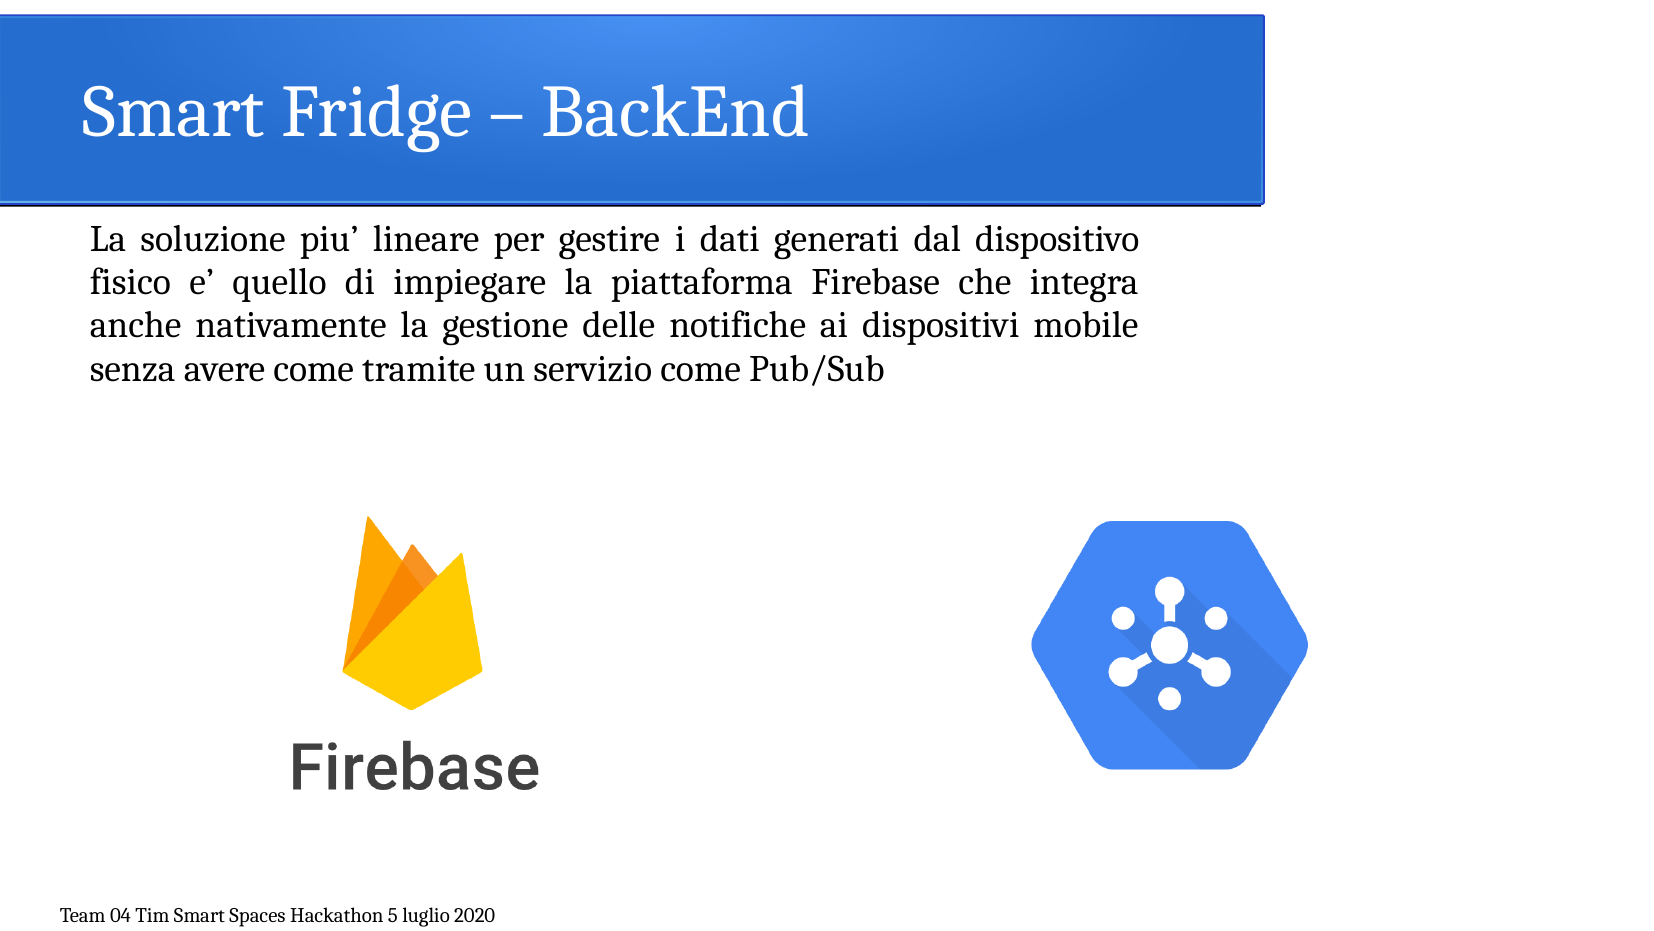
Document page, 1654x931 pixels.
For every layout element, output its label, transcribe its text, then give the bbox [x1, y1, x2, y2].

text_box La soluzione piu’ lineare per gestire i dati generati dal dispositivo fisico e’ quello di impiegare la piattaforma Firebase che integra anche nativamente la gestione delle notifiche ai dispositivi mobile senza avere come tramite un servizio come Pub/Sub [75, 210, 1156, 451]
title Smart Fridge – BackEnd [82, 35, 1235, 189]
picture [152, 459, 661, 841]
picture [914, 389, 1426, 901]
text_box Team 04 Tim Smart Spaces Hackathon 5 luglio 2020 [45, 896, 616, 931]
